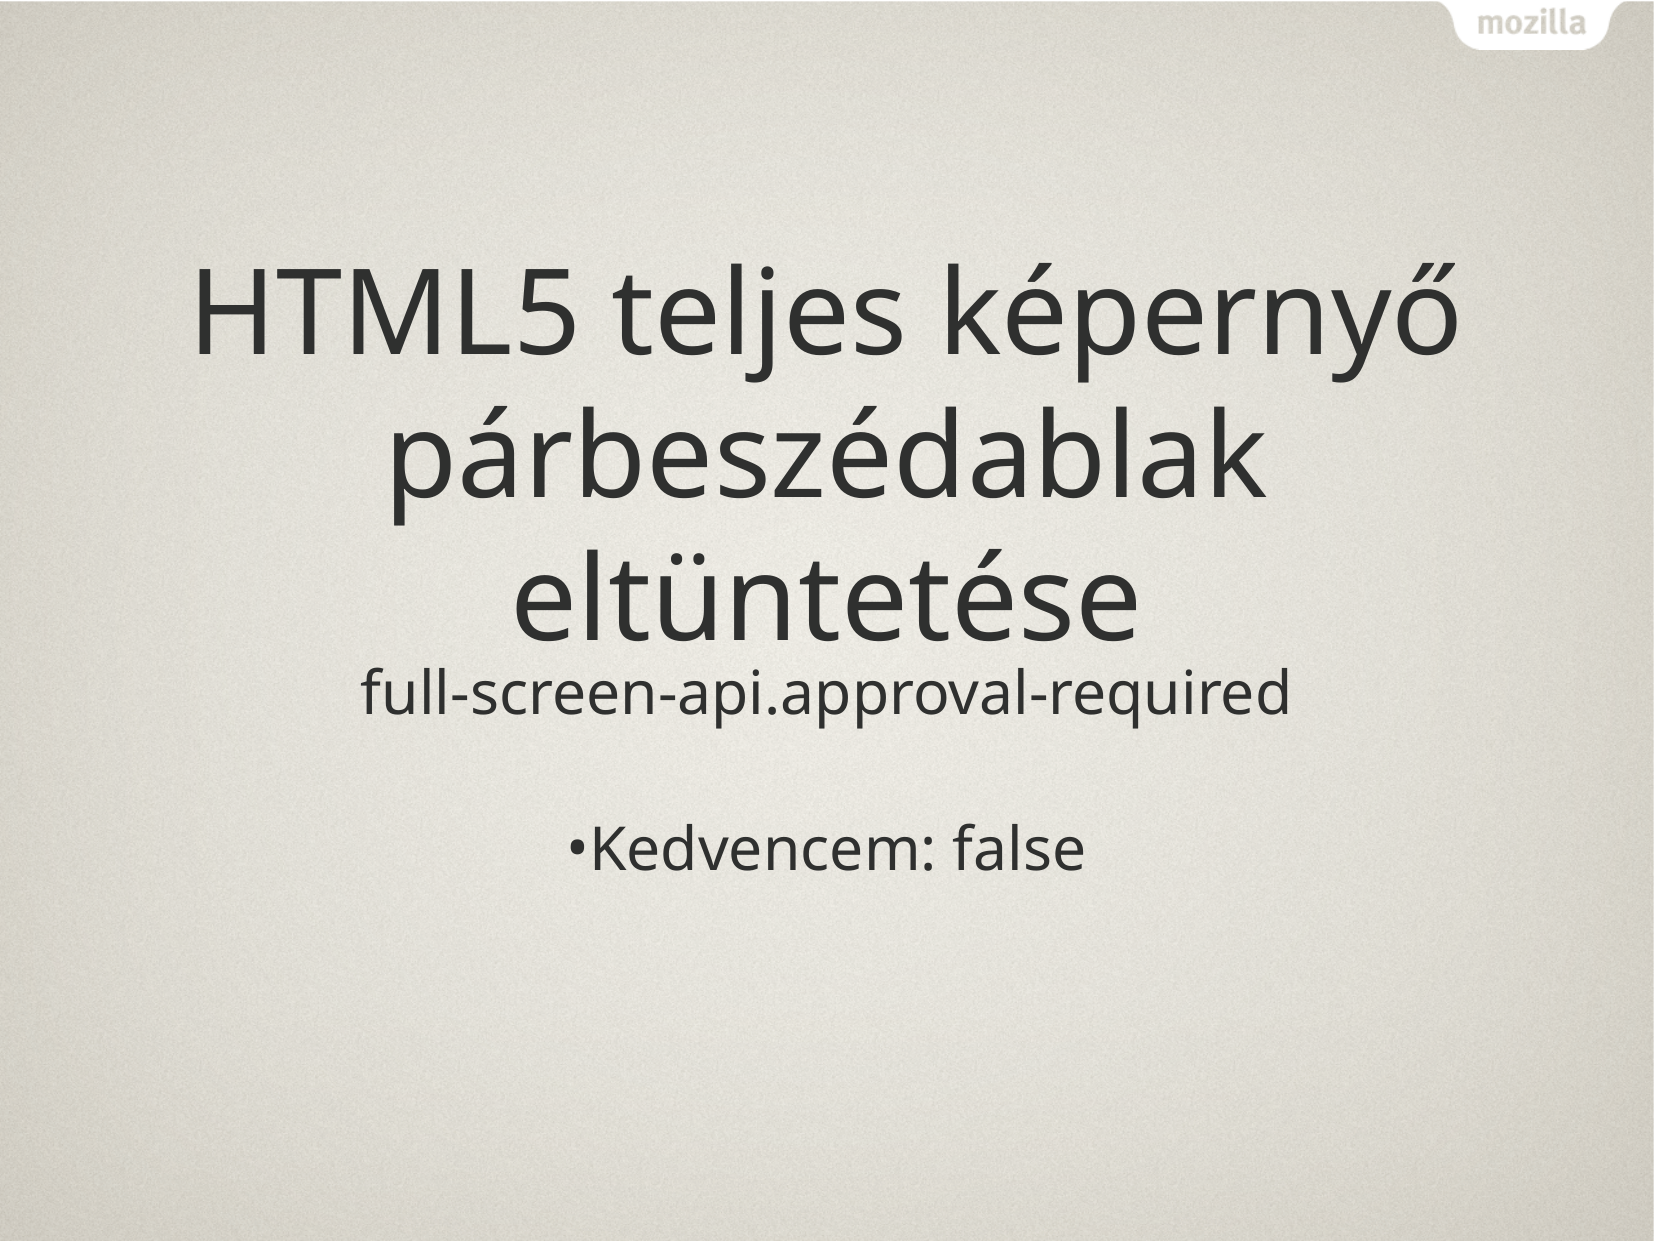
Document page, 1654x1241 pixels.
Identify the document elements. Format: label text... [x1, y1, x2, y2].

list full-screen-api.approval-required Kedvencem: false [45, 645, 1609, 1164]
picture [0, 0, 1654, 1241]
title HTML5 teljes képernyő párbeszédablak eltüntetése [45, 227, 1609, 645]
